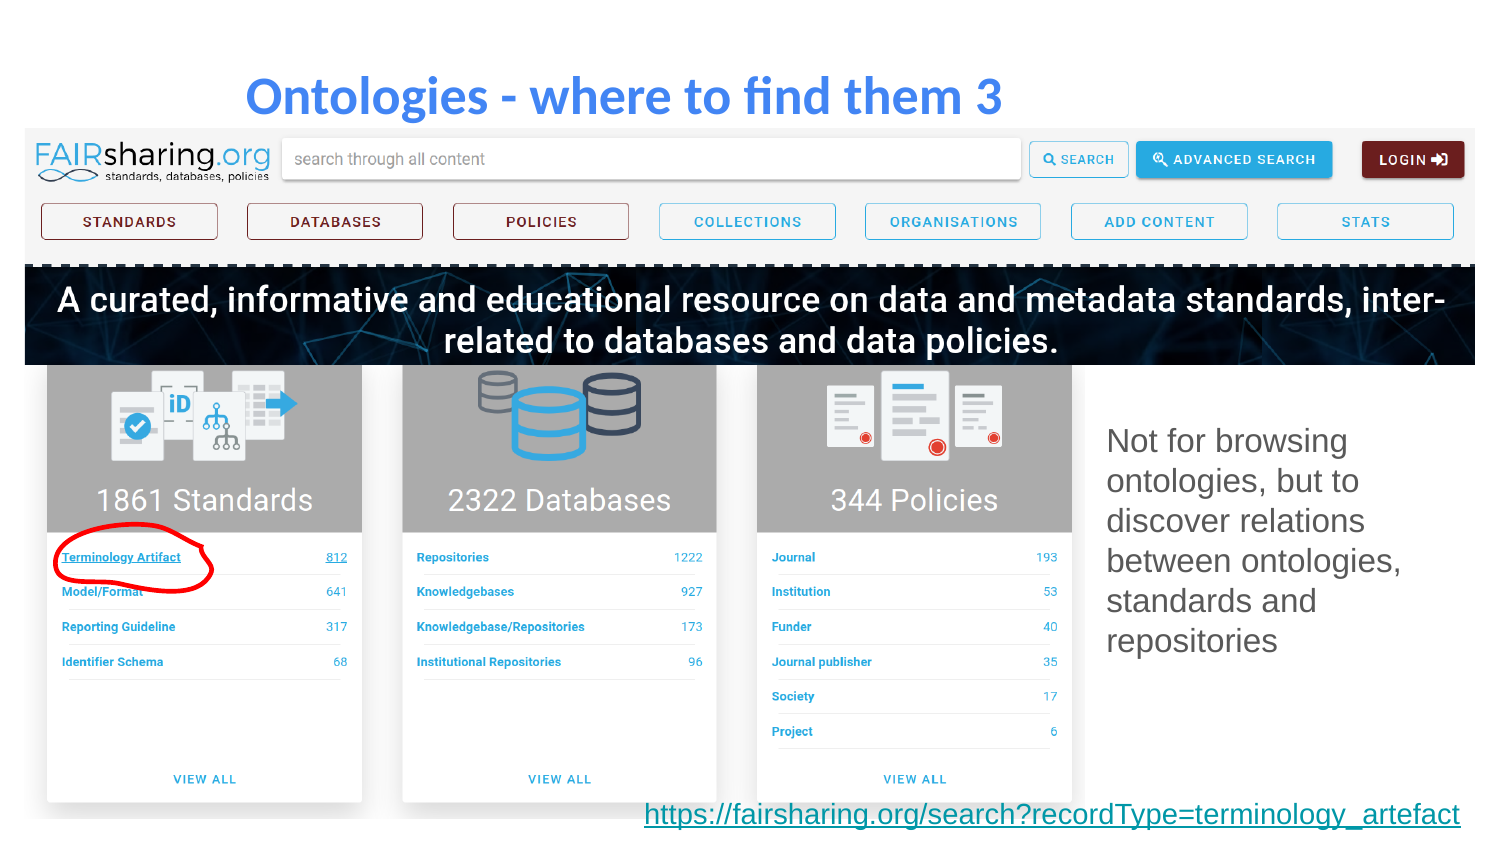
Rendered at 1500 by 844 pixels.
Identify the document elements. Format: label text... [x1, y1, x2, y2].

text_box Ontologies - where to find them 3 [230, 45, 1038, 128]
picture [24, 128, 1475, 819]
text_box https://fairsharing.org/search?recordType=terminology_artefact [629, 780, 1500, 844]
text_box Not for browsing ontologies, but to discover relations between ontologies, standards and repositories [1091, 404, 1488, 700]
